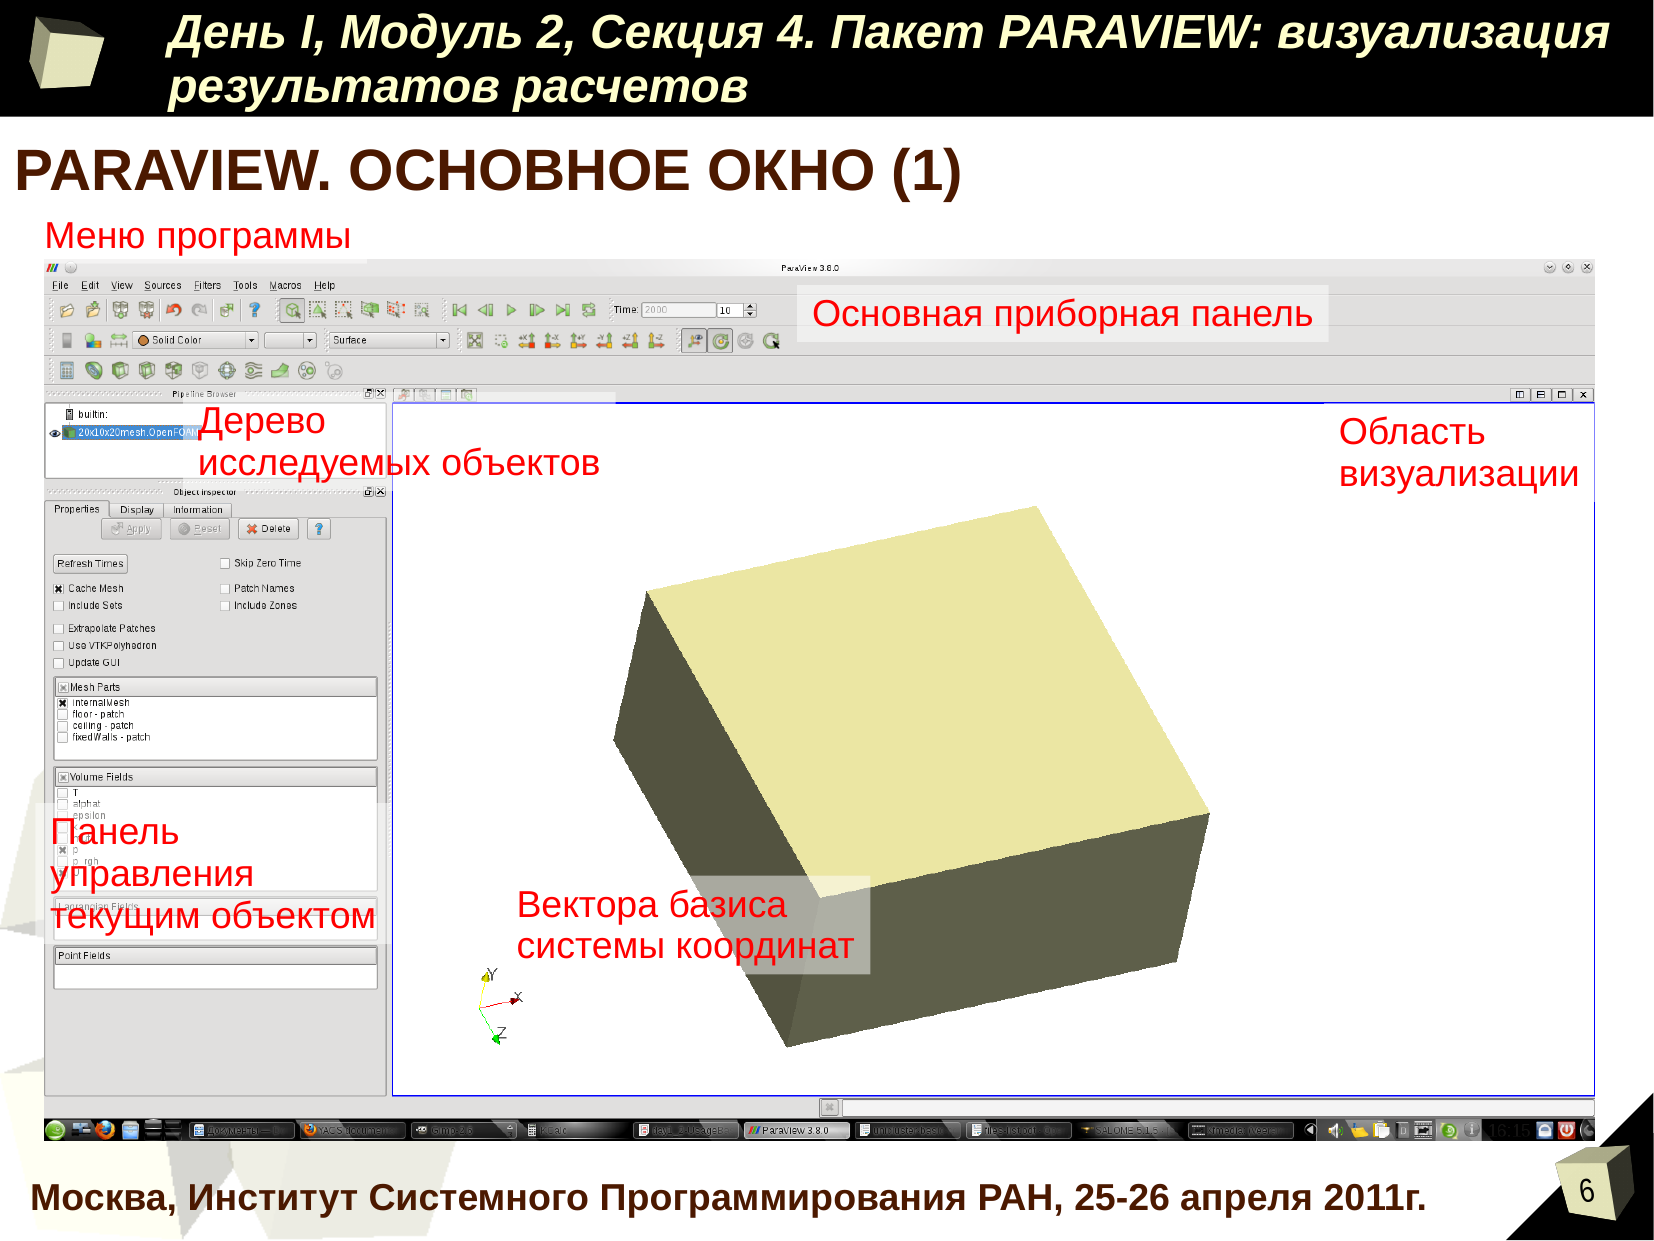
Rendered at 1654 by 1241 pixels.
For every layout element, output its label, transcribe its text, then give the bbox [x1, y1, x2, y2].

text_box PARAVIEW. ОСНОВНОЕ ОКНО (1) [0, 130, 1654, 211]
text_box Основная приборная панель [797, 285, 1329, 342]
text_box Панель управления текущим объектом [35, 803, 392, 944]
text_box Дерево исследуемых объектов [183, 392, 616, 491]
text_box Вектора базиса системы координат [501, 875, 871, 975]
picture [464, 1193, 472, 1198]
text_box Область визуализации [1324, 403, 1595, 502]
text_box Меню программы [29, 206, 367, 264]
picture [0, 259, 1595, 1241]
